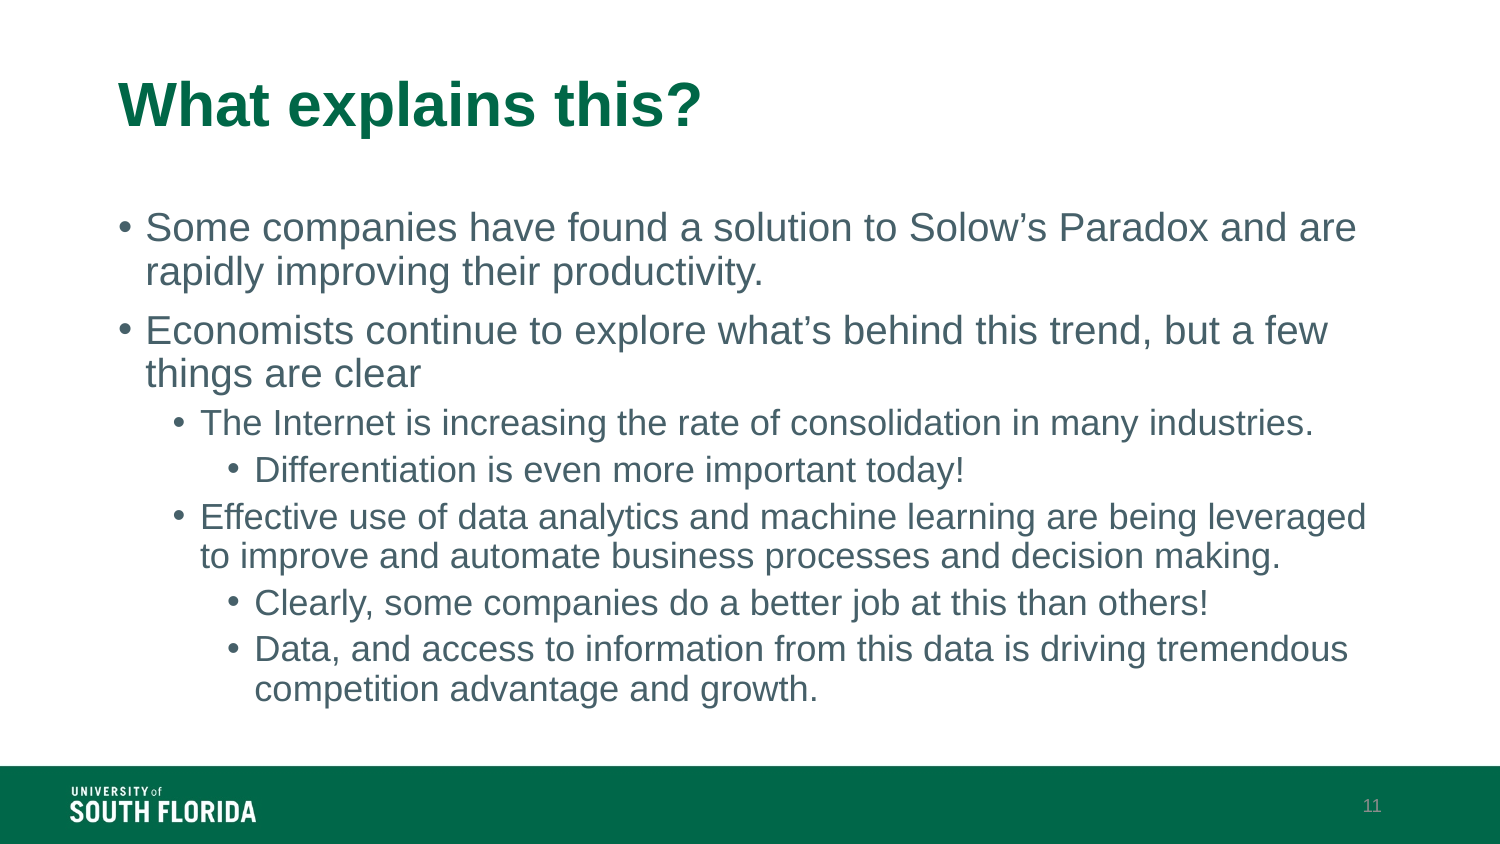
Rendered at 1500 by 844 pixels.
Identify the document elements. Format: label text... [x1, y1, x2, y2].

title What explains this? [103, 24, 1397, 188]
picture [0, 0, 1500, 844]
list Some companies have found a solution to Solow’s Paradox and are rapidly improving their productivity. Economists continue to explore what’s behind this trend, but a few things are clear The Internet is increasing the rate of consolidation in many industries. Differentiation is even more important today! Effective use of data analytics and machine learning are being leveraged to improve and automate business processes and decision making. Clearly, some companies do a better job at this than others! Data, and access to information from this data is driving tremendous competition advantage and growth. [103, 199, 1397, 735]
